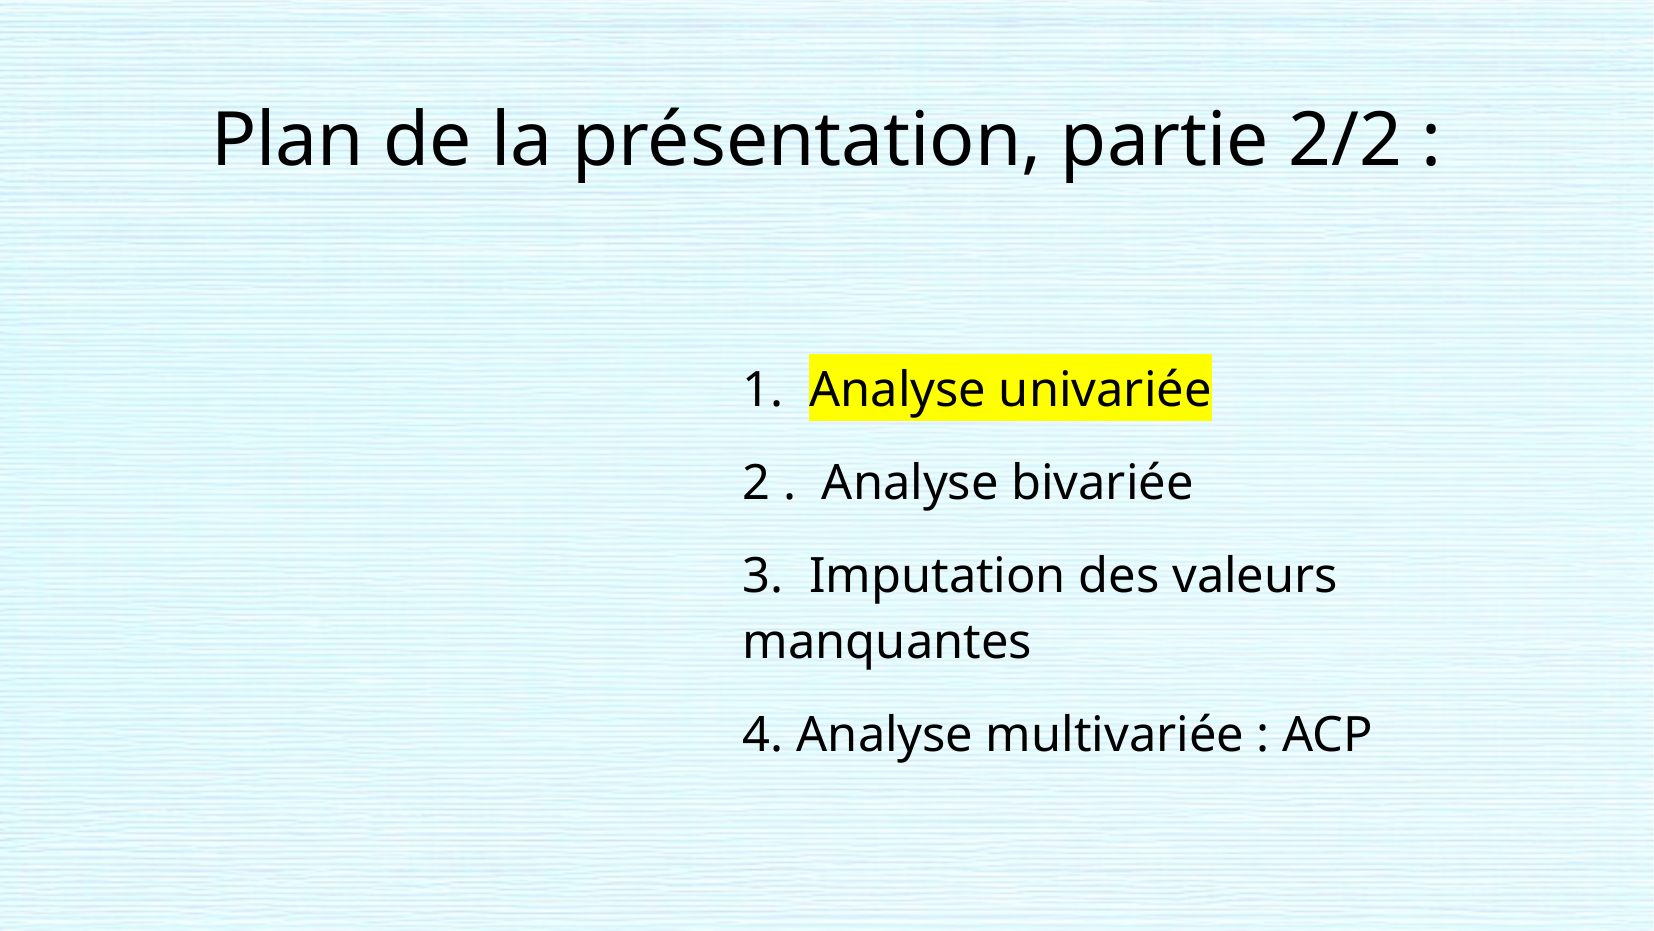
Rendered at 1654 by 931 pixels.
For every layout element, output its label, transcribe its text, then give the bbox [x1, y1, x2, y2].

title Plan de la présentation, partie 2/2 : [82, 59, 1571, 215]
list 1. Analyse univariée 2 . Analyse bivariée 3. Imputation des valeurs manquantes 4. Analyse multivariée : ACP [679, 354, 1565, 768]
